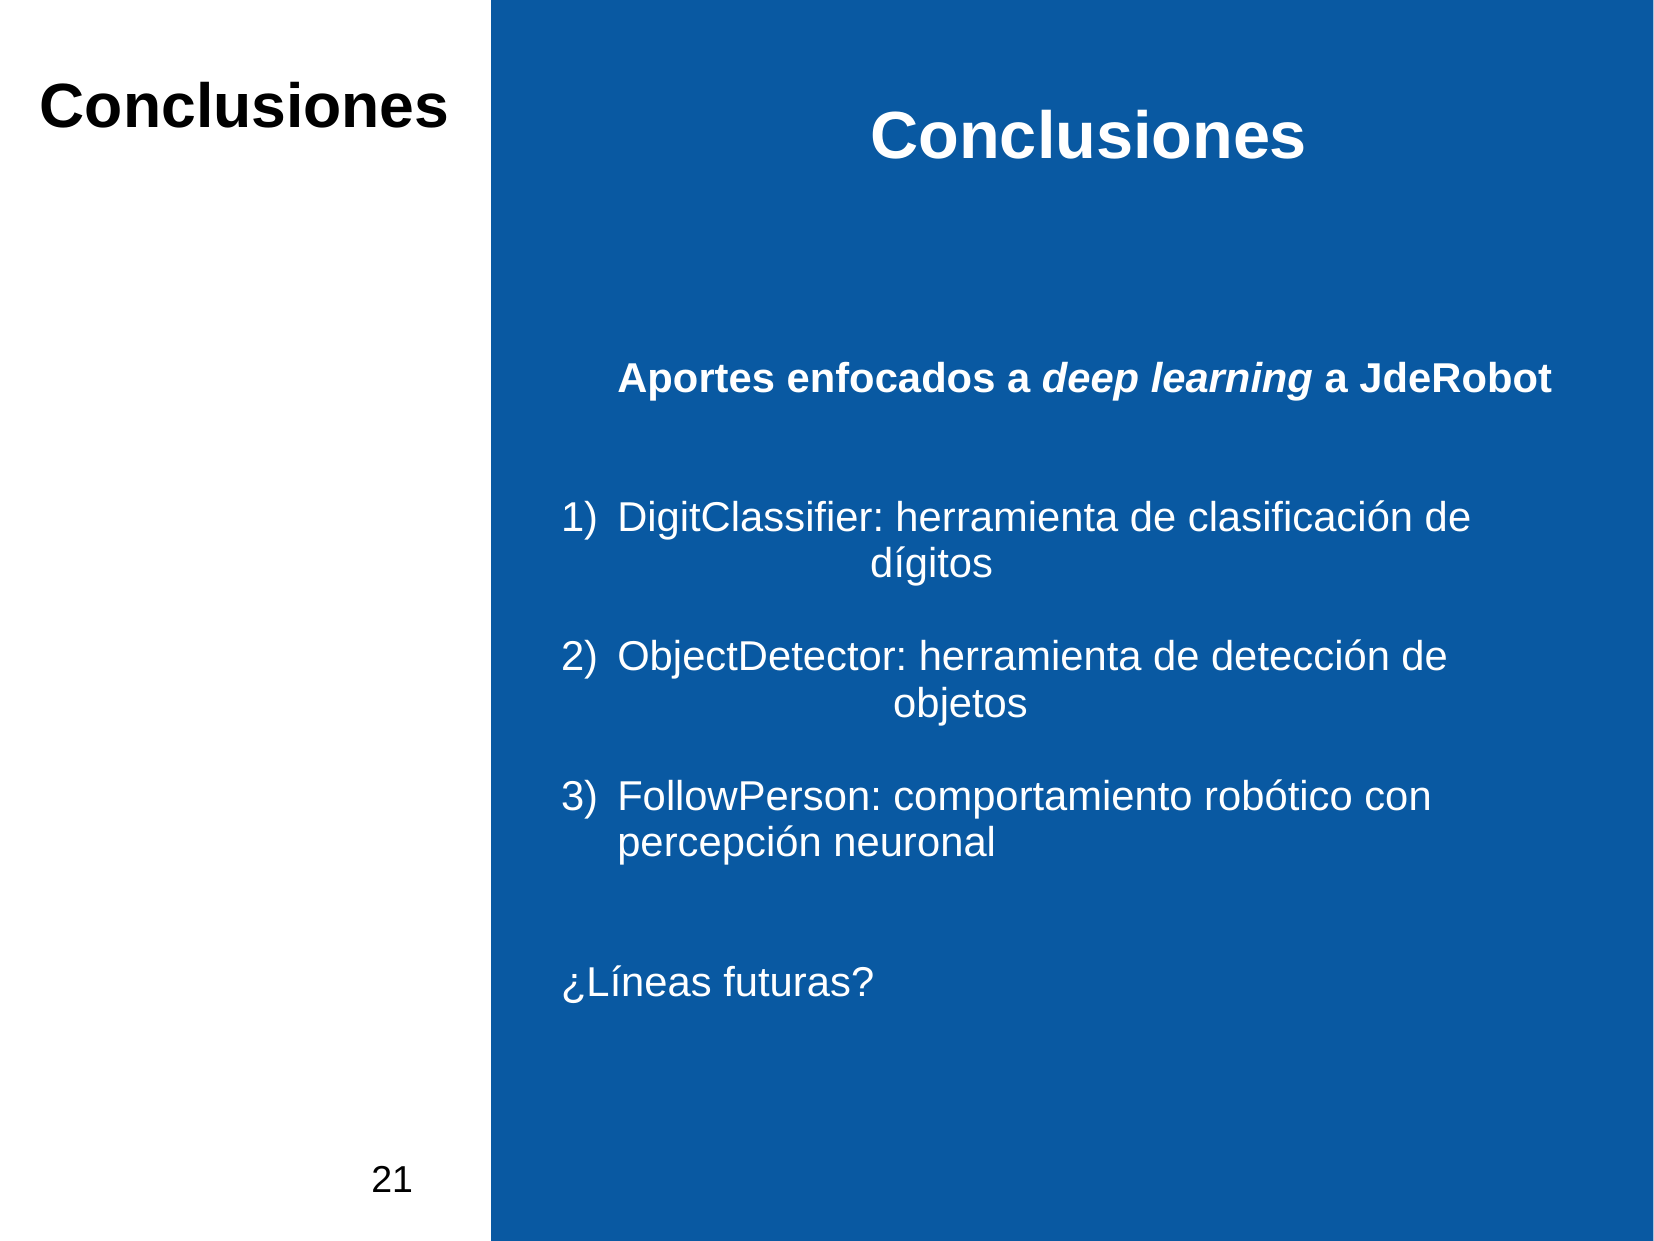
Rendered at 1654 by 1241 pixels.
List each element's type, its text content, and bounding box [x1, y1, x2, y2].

list Aportes enfocados a deep learning a JdeRobot DigitClassifier: herramienta de clasificación de dígitos ObjectDetector: herramienta de detección de objetos FollowPerson: comportamiento robótico con percepción neuronal ¿Líneas futuras? [561, 354, 1595, 1085]
picture [491, 0, 1654, 1241]
title Conclusiones [731, 40, 1447, 231]
title Conclusiones [0, 30, 505, 181]
